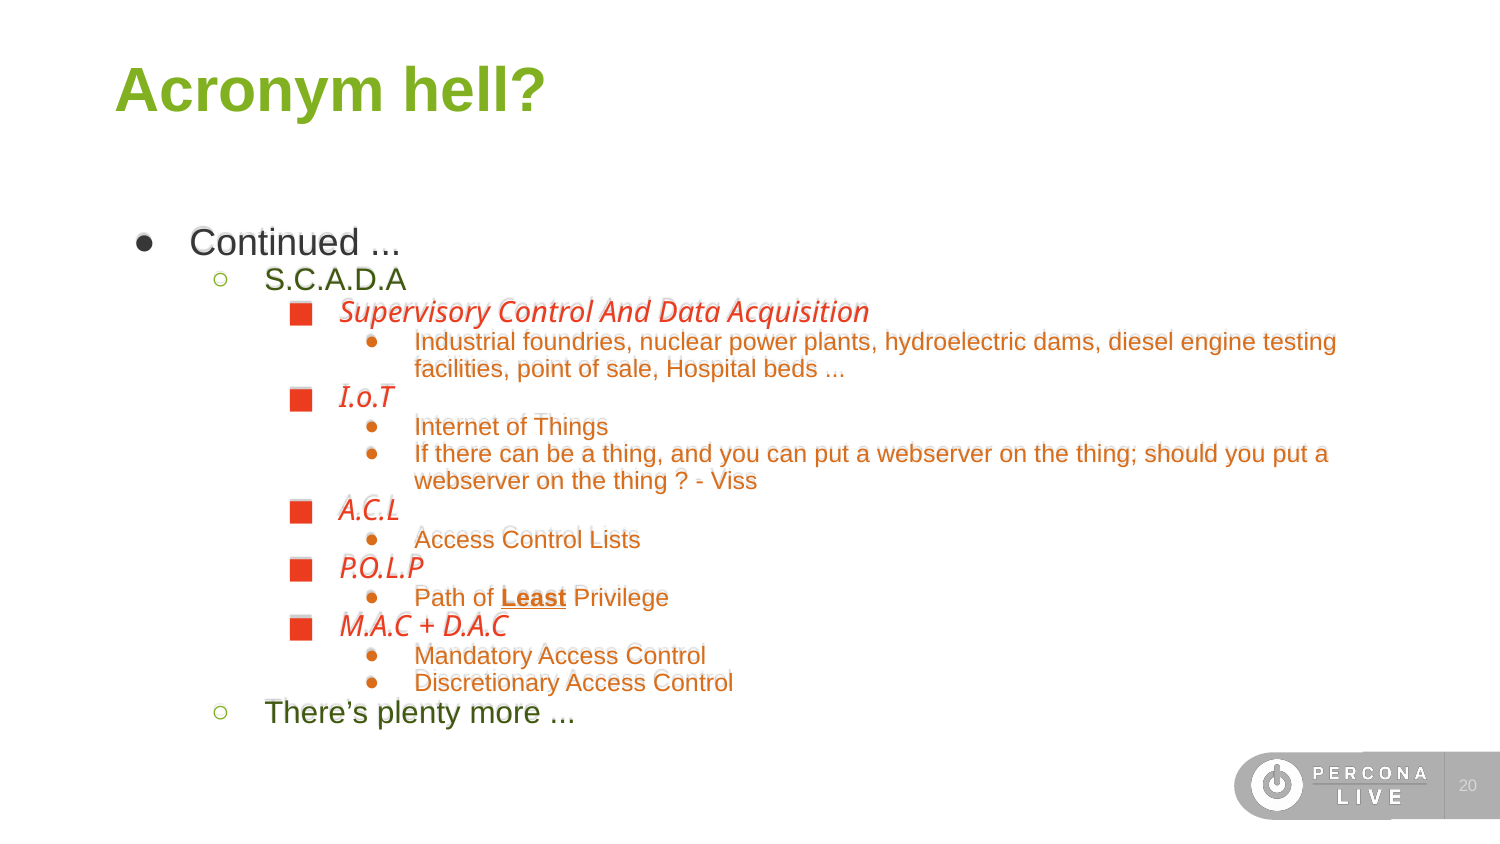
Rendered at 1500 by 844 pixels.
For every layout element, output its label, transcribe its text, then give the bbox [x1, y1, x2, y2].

list Continued ... S.C.A.D.A Supervisory Control And Data Acquisition Industrial foundries, nuclear power plants, hydroelectric dams, diesel engine testing facilities, point of sale, Hospital beds ... I.o.T Internet of Things If there can be a thing, and you can put a webserver on the thing; should you put a webserver on the thing ? - Viss A.C.L Access Control Lists P.O.L.P Path of Least Privilege M.A.C + D.A.C Mandatory Access Control Discretionary Access Control There’s plenty more ... [103, 217, 1397, 732]
picture [1251, 759, 1427, 811]
title Acronym hell? [103, 6, 1397, 176]
